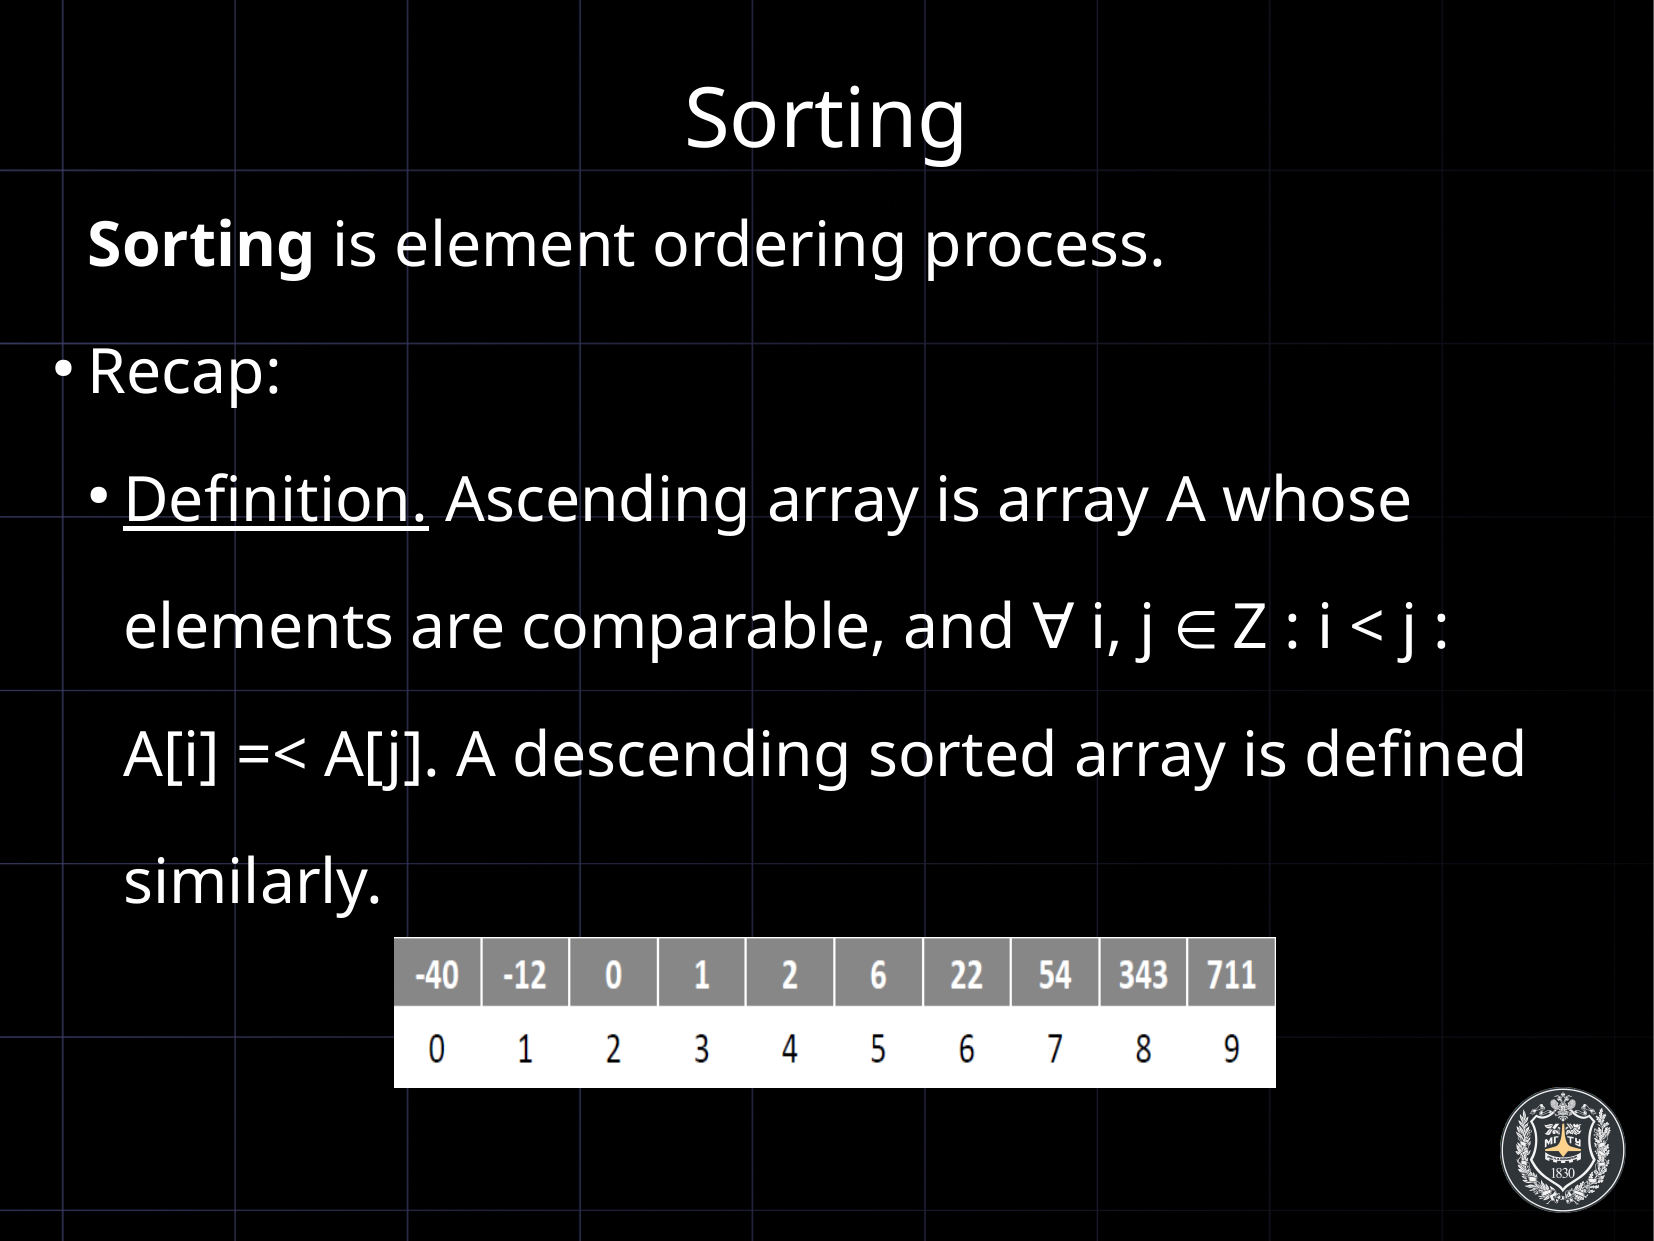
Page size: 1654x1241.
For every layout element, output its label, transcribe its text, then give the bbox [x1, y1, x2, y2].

picture [0, 0, 1654, 1241]
text_box Sorting is element ordering process. Recap: Definition. Ascending array is array A whose elements are comparable, and ∀ i, j ∈ Z : i < j : A[i] =< A[j]. A descending sorted array is defined similarly. [37, 150, 1613, 907]
title Sorting [82, 37, 1571, 150]
